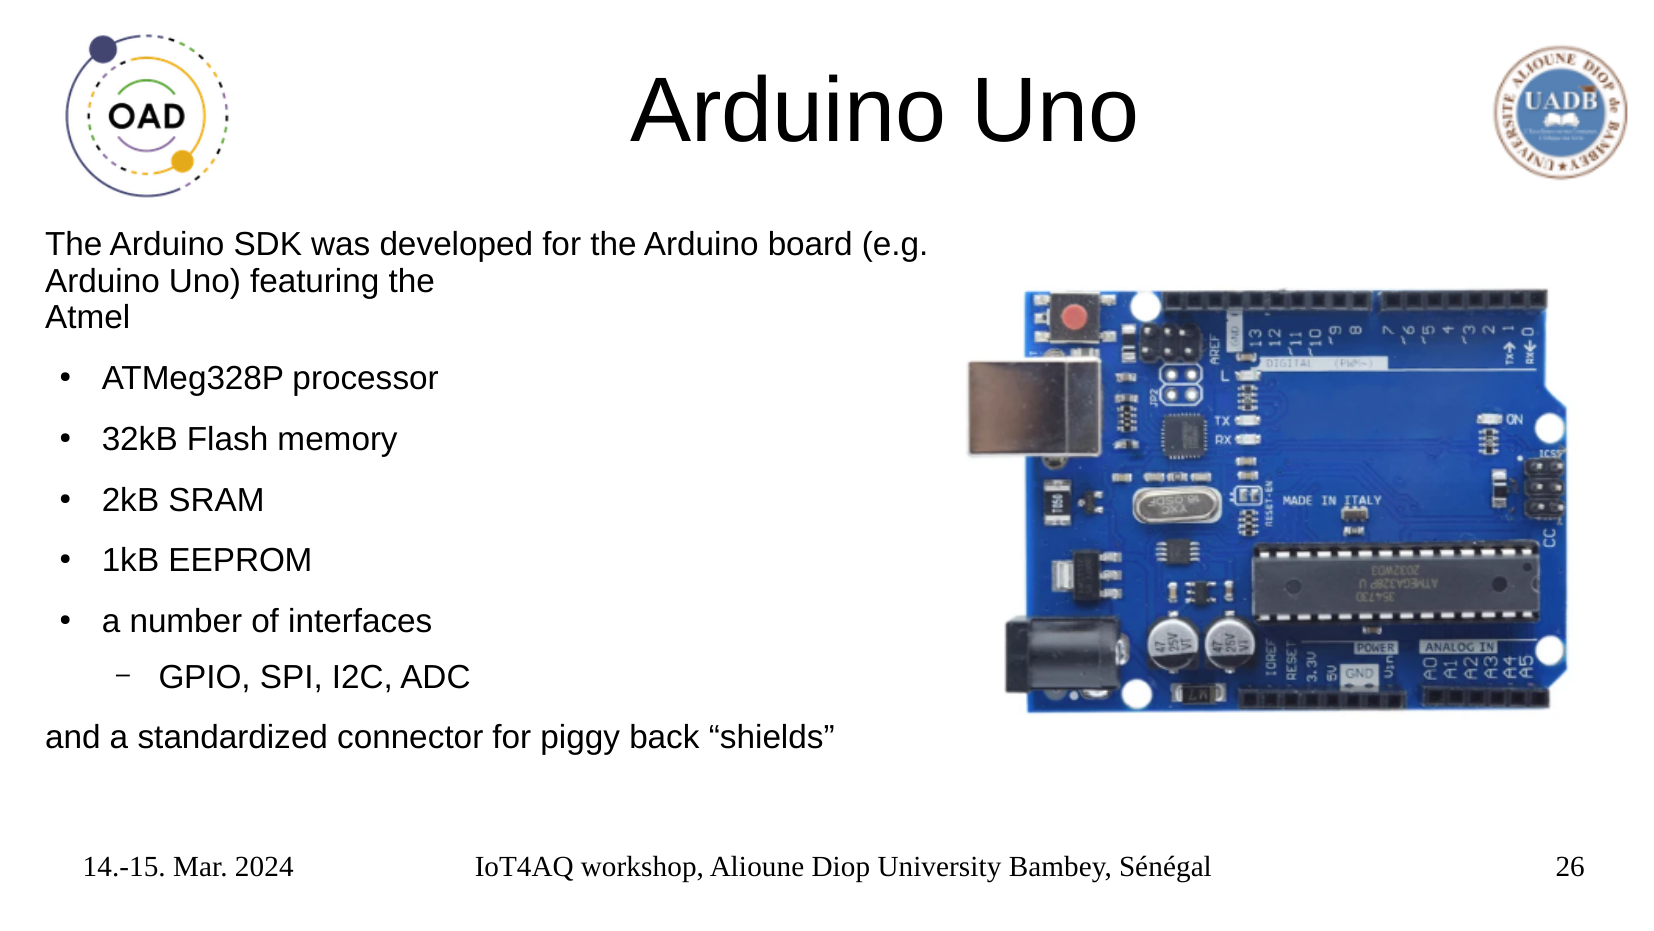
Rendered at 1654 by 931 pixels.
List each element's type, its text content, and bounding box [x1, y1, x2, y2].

title Arduino Uno [301, 32, 1469, 188]
picture [25, 20, 263, 218]
list The Arduino SDK was developed for the Arduino board (e.g. Arduino Uno) featuring the Atmel ATMeg328P processor 32kB Flash memory 2kB SRAM 1kB EEPROM a number of interfaces GPIO, SPI, I2C, ADC and a standardized connector for piggy back “shields” [45, 225, 1013, 765]
picture [939, 264, 1634, 755]
picture [1482, 37, 1641, 188]
